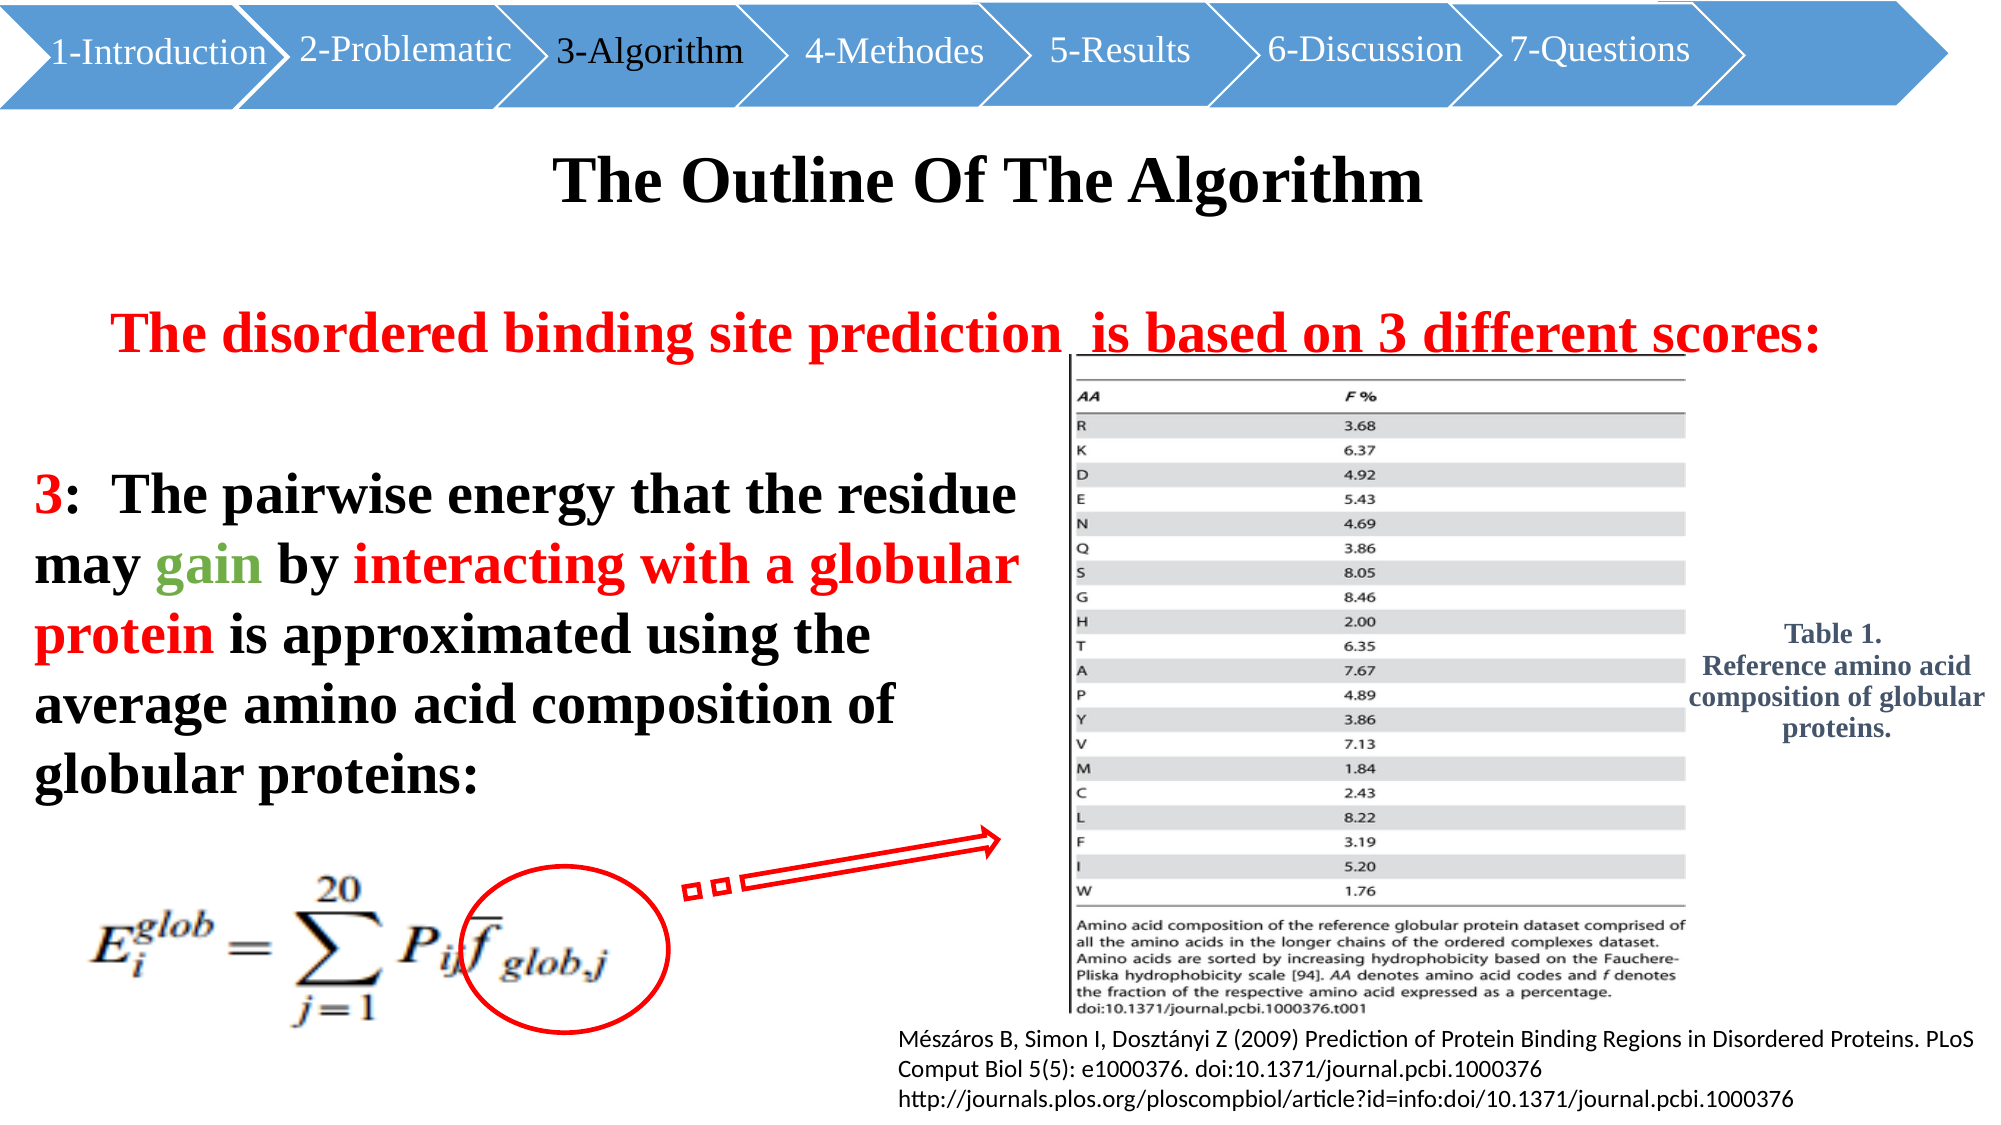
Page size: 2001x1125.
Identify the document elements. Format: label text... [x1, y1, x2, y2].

text_box 2-Problematic [284, 16, 530, 78]
text_box The disordered binding site prediction is based on 3 different scores: [95, 286, 1840, 371]
text_box 7-Questions [1494, 16, 1708, 77]
text_box The Outline Of The Algorithm [538, 129, 1456, 224]
text_box Mészáros B, Simon I, Dosztányi Z (2009) Prediction of Protein Binding Regions in Disordered Proteins. PLoS Comput Biol 5(5): e1000376. doi:10.1371/journal.pcbi.1000376 http://journals.plos.org/ploscompbiol/article?id=info:doi/10.1371/journal.pcbi.1000376 [883, 1015, 2000, 1122]
text_box 3-Algorithm [541, 18, 761, 79]
text_box 1-Introduction [35, 19, 285, 80]
text_box 3: The pairwise energy that the residue may gain by interacting with a globular protein is approximated using the average amino acid composition of globular proteins: [19, 448, 1063, 813]
text_box 4-Methodes [790, 18, 1002, 79]
text_box 6-Discussion [1252, 16, 1481, 77]
picture [33, 827, 691, 1061]
picture [1069, 371, 1686, 1015]
text_box Table 1. Reference amino acid composition of globular proteins. [1667, 611, 2000, 754]
text_box [0, 0, 1951, 111]
text_box 5-Results [1034, 17, 1208, 79]
